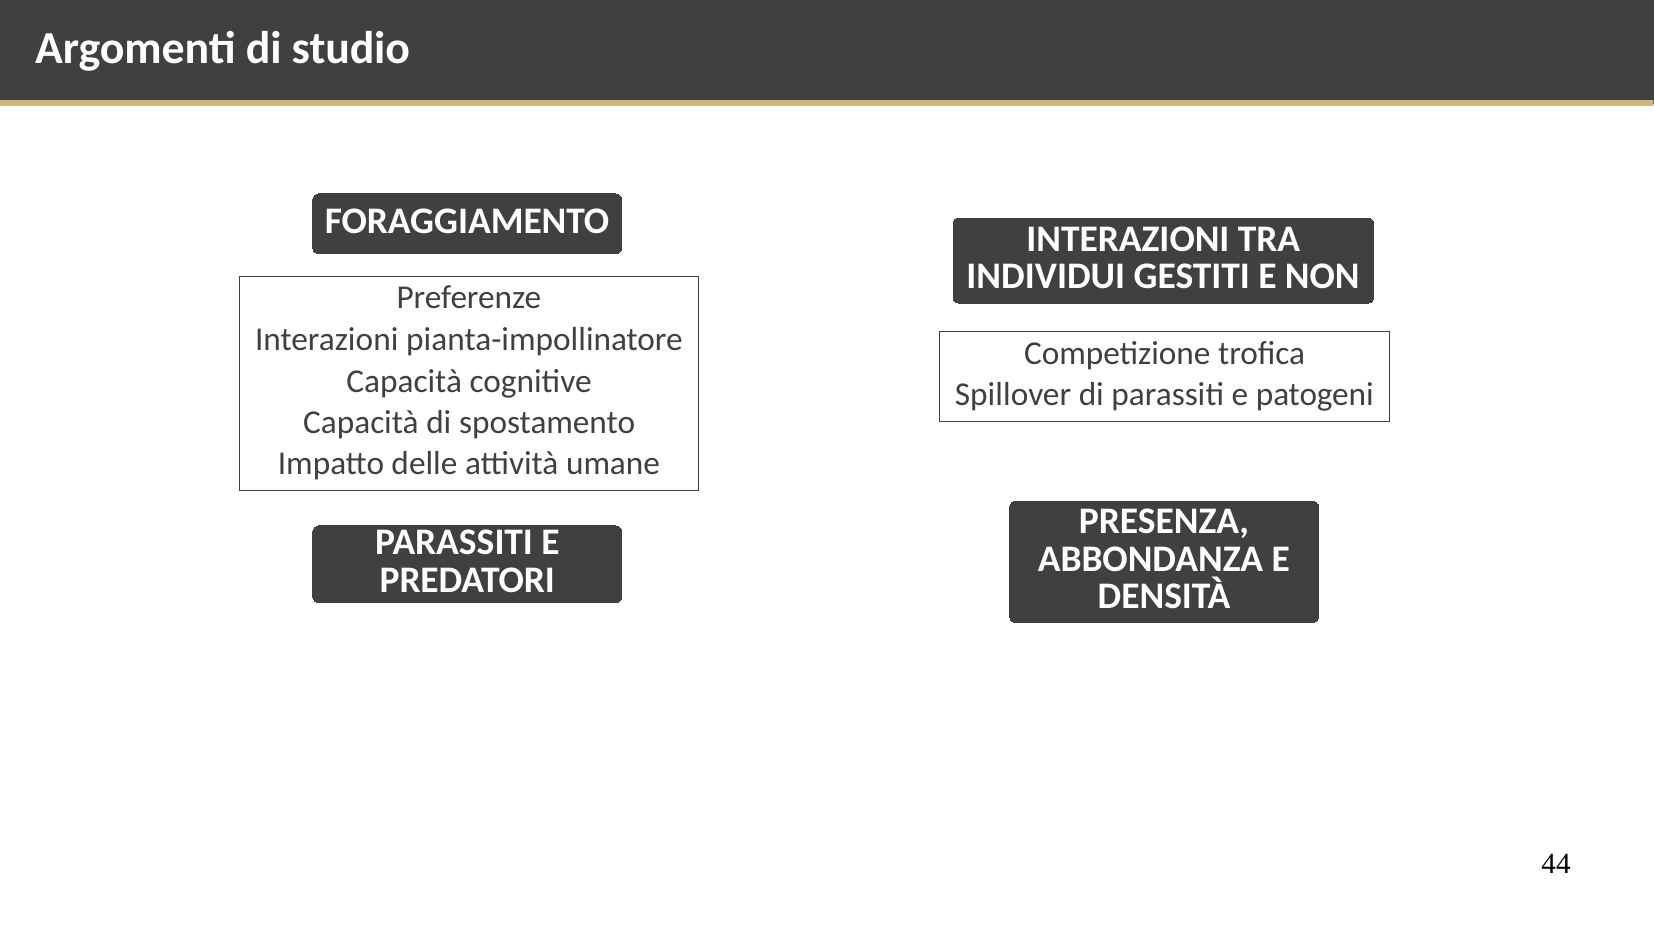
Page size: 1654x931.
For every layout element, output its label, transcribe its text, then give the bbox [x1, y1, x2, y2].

text_box Argomenti di studio [0, 0, 1654, 100]
text_box Competizione trofica Spillover di parassiti e patogeni [939, 331, 1390, 422]
text_box Preferenze Interazioni pianta-impollinatore Capacità cognitive Capacità di spostamento Impatto delle attività umane [239, 276, 699, 491]
text_box FORAGGIAMENTO [312, 193, 622, 254]
text_box INTERAZIONI TRA INDIVIDUI GESTITI E NON [953, 218, 1374, 304]
text_box PARASSITI E PREDATORI [312, 525, 622, 603]
text_box PRESENZA, ABBONDANZA E DENSITÀ [1009, 501, 1319, 623]
